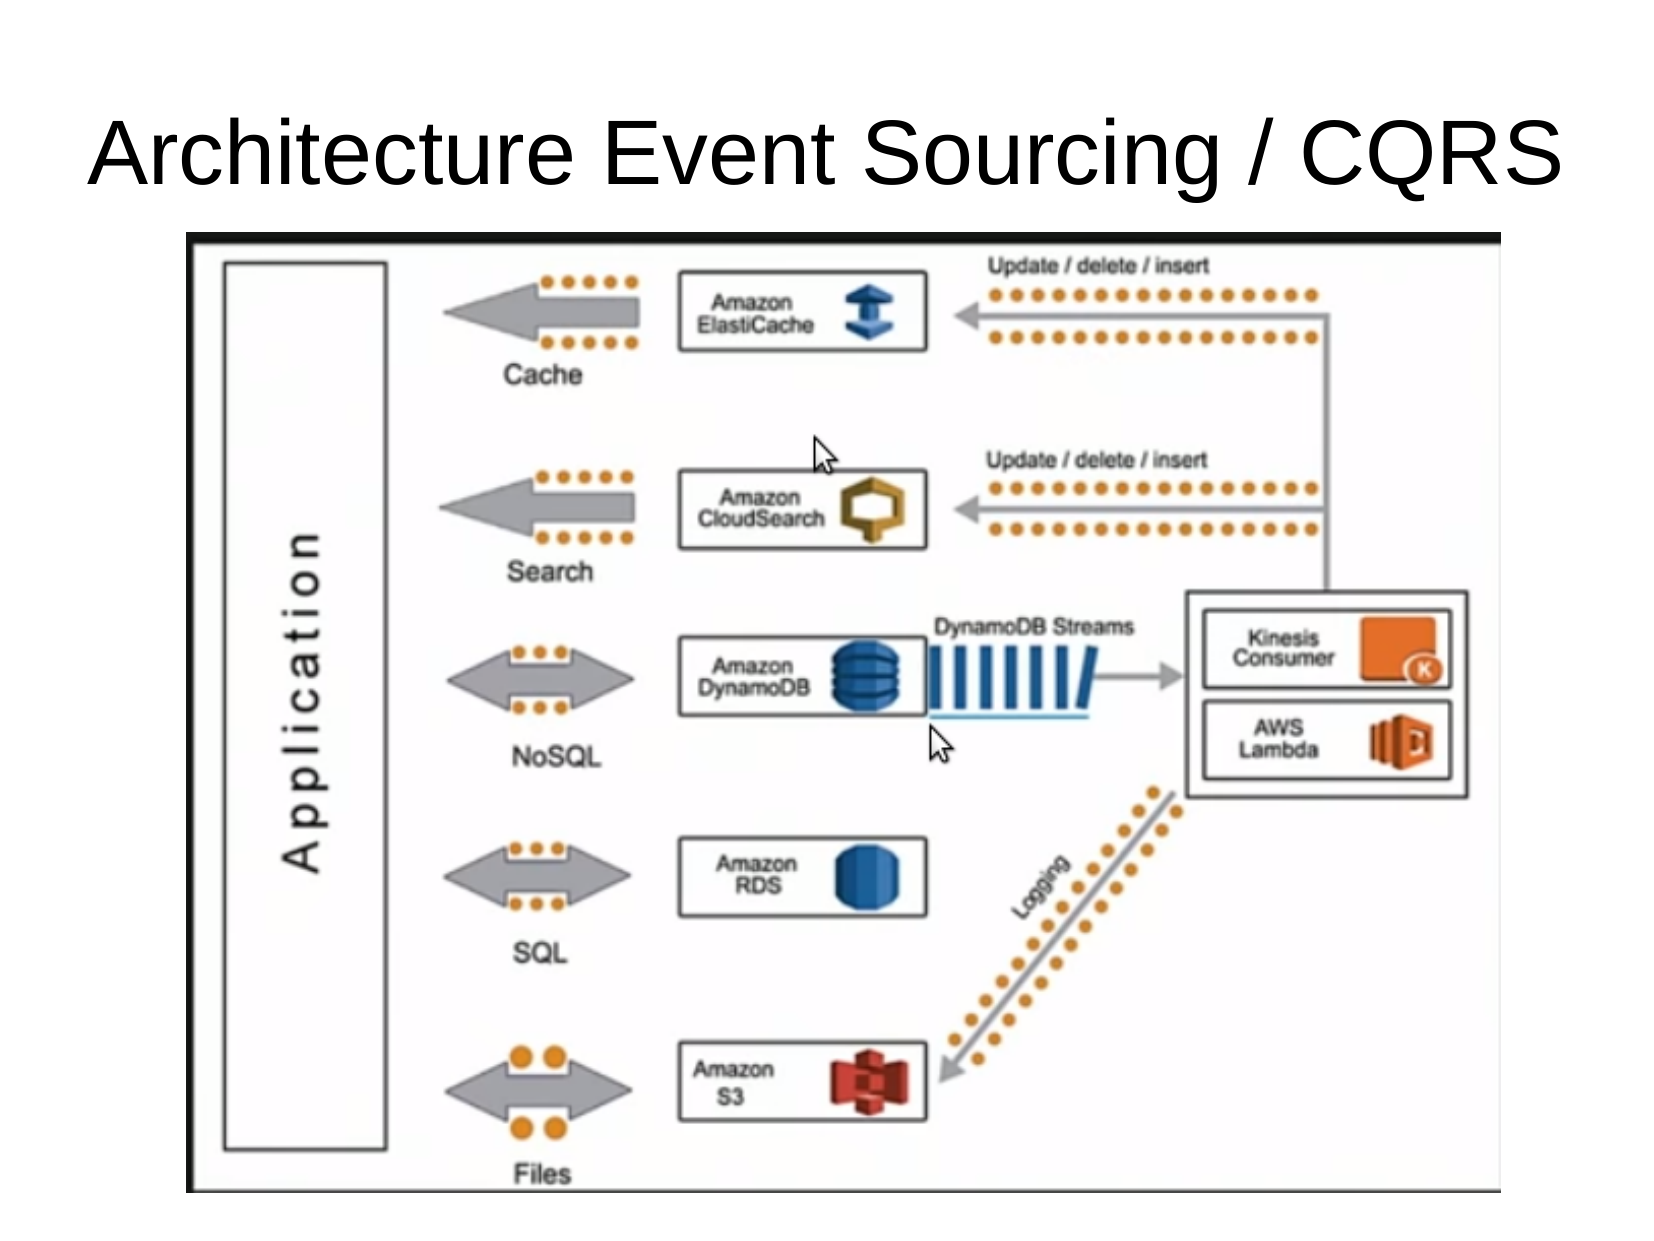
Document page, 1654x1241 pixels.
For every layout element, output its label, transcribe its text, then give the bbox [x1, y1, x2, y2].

picture [186, 232, 1501, 1193]
title Architecture Event Sourcing / CQRS [82, 49, 1571, 257]
